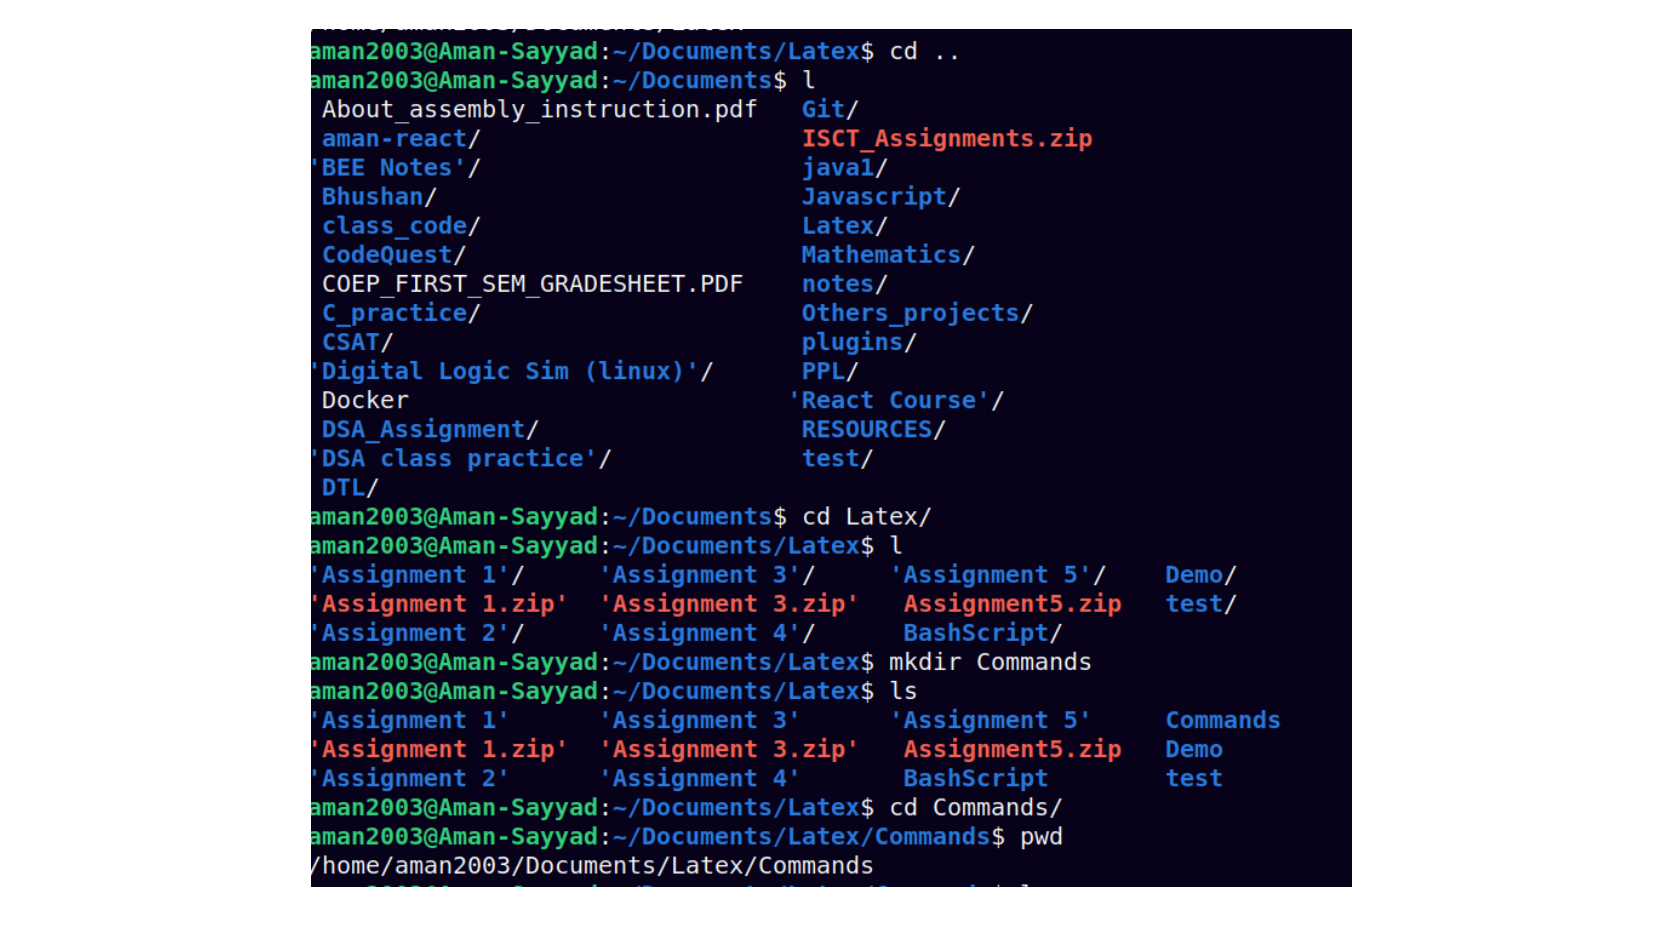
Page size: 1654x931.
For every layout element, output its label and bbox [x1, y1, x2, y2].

picture [311, 29, 1352, 887]
